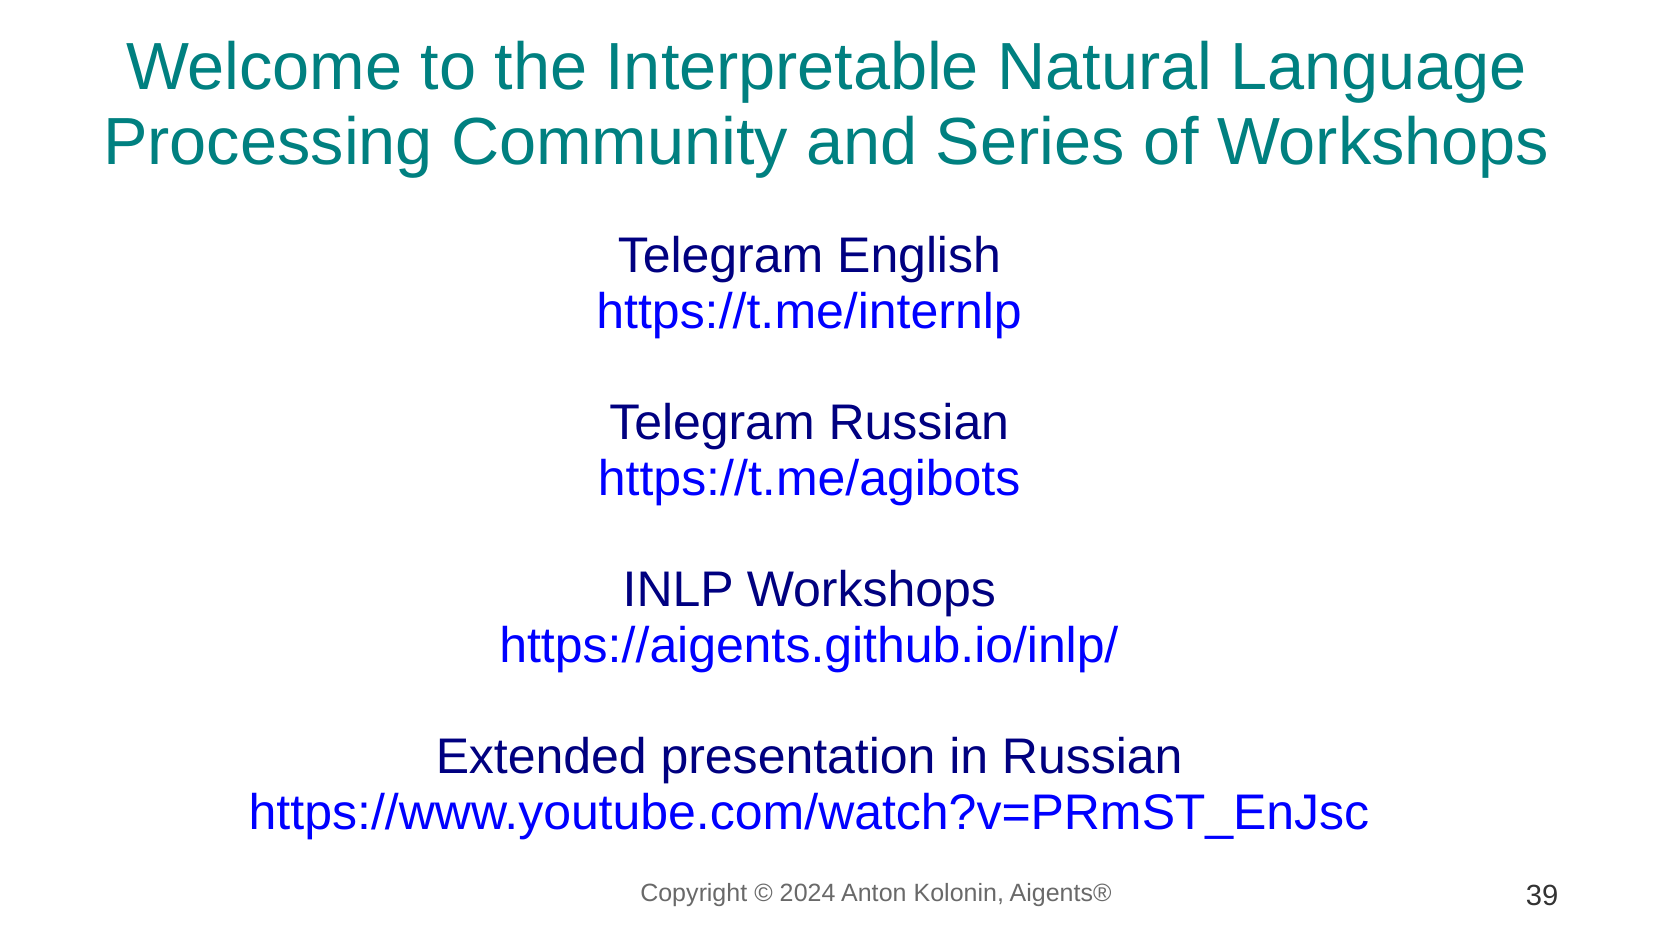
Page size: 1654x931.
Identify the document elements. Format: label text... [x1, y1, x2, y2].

text_box Welcome to the Interpretable Natural Language Processing Community and Series of Workshops [0, 0, 1654, 208]
text_box Telegram English https://t.me/internlp Telegram Russian https://t.me/agibots INLP Workshops https://aigents.github.io/inlp/ Extended presentation in Russian https://www.youtube.com/watch?v=PRmST_EnJsc [133, 219, 1486, 848]
